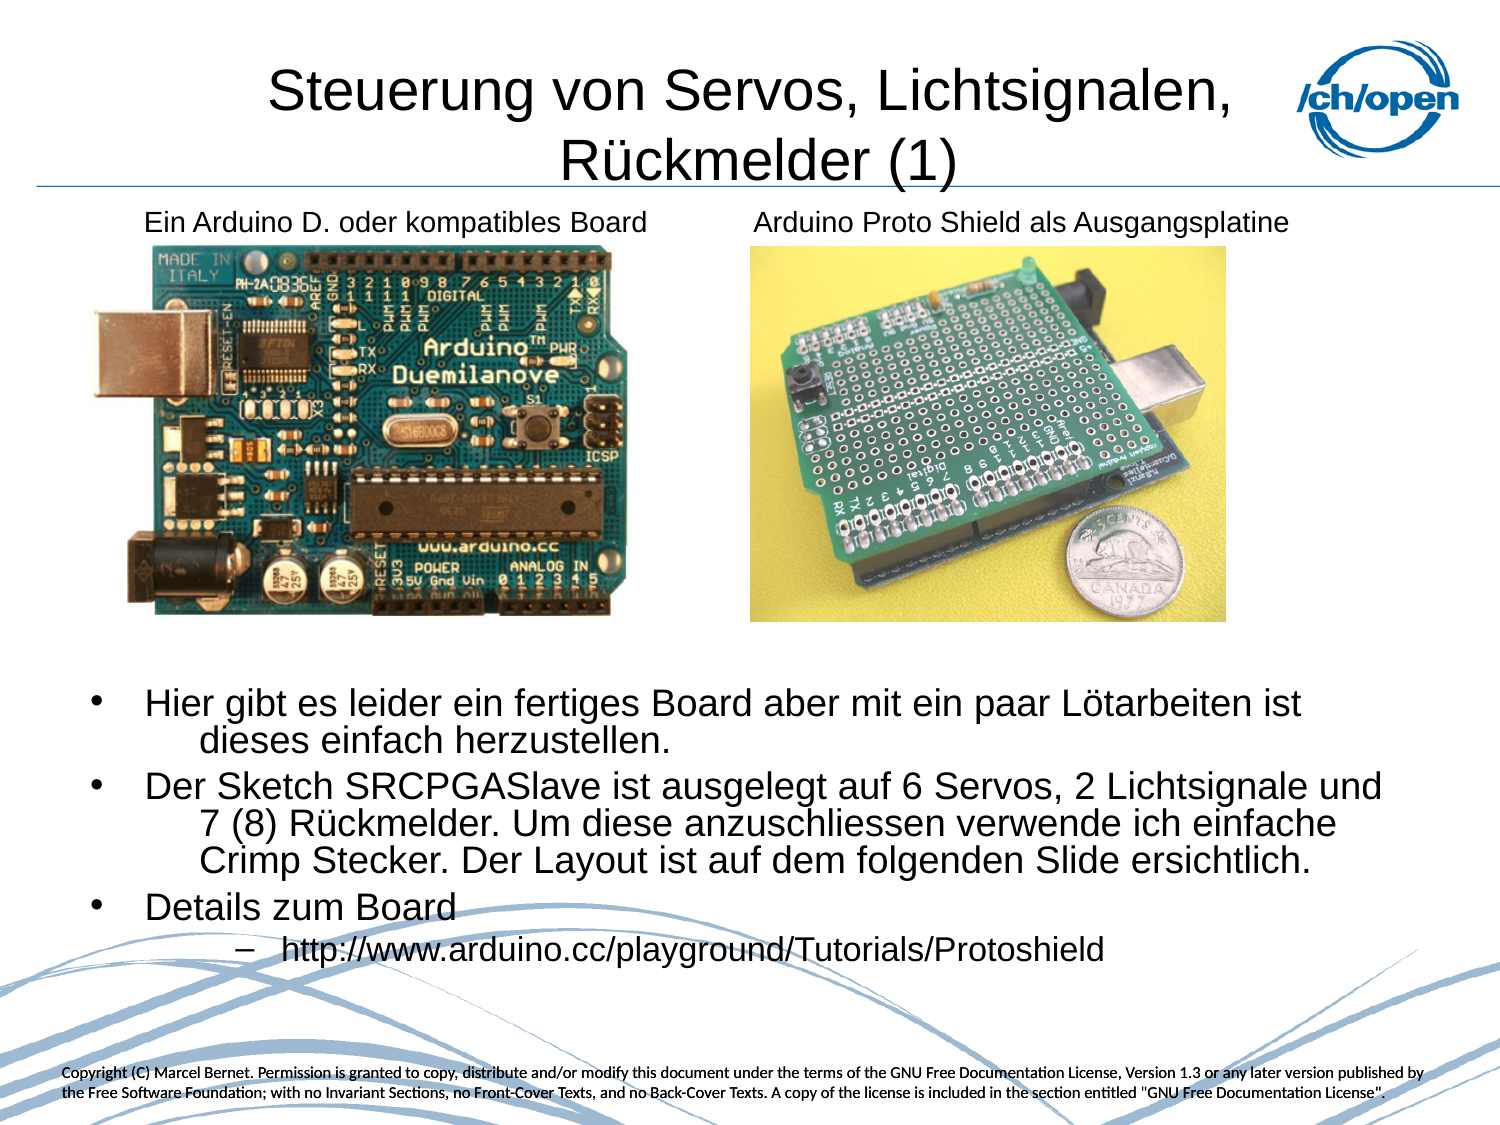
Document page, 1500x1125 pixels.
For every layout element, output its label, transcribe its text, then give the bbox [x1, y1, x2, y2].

picture [750, 246, 1226, 622]
text_box Copyright (C) Marcel Bernet. Permission is granted to copy, distribute and/or modify this document under the terms of the GNU Free Documentation License, Version 1.3 or any later version published by the Free Software Foundation; with no Invariant Sections, no Front-Cover Texts, and no Back-Cover Texts. A copy of the license is included in the section entitled "GNU Free Documentation License". [46, 1054, 1454, 1111]
text_box Arduino Proto Shield als Ausgangsplatine [738, 196, 1308, 247]
title Steuerung von Servos, Lichtsignalen, Rückmelder (1) [46, 45, 1472, 165]
text_box Ein Arduino D. oder kompatibles Board [128, 196, 674, 247]
picture [70, 214, 668, 646]
list Hier gibt es leider ein fertiges Board aber mit ein paar Lötarbeiten ist dieses einfach herzustellen. Der Sketch SRCPGASlave ist ausgelegt auf 6 Servos, 2 Lichtsignale und 7 (8) Rückmelder. Um diese anzuschliessen verwende ich einfache Crimp Stecker. Der Layout ist auf dem folgenden Slide ersichtlich. Details zum Board http://www.arduino.cc/playground/Tutorials/Protoshield [75, 679, 1426, 1005]
